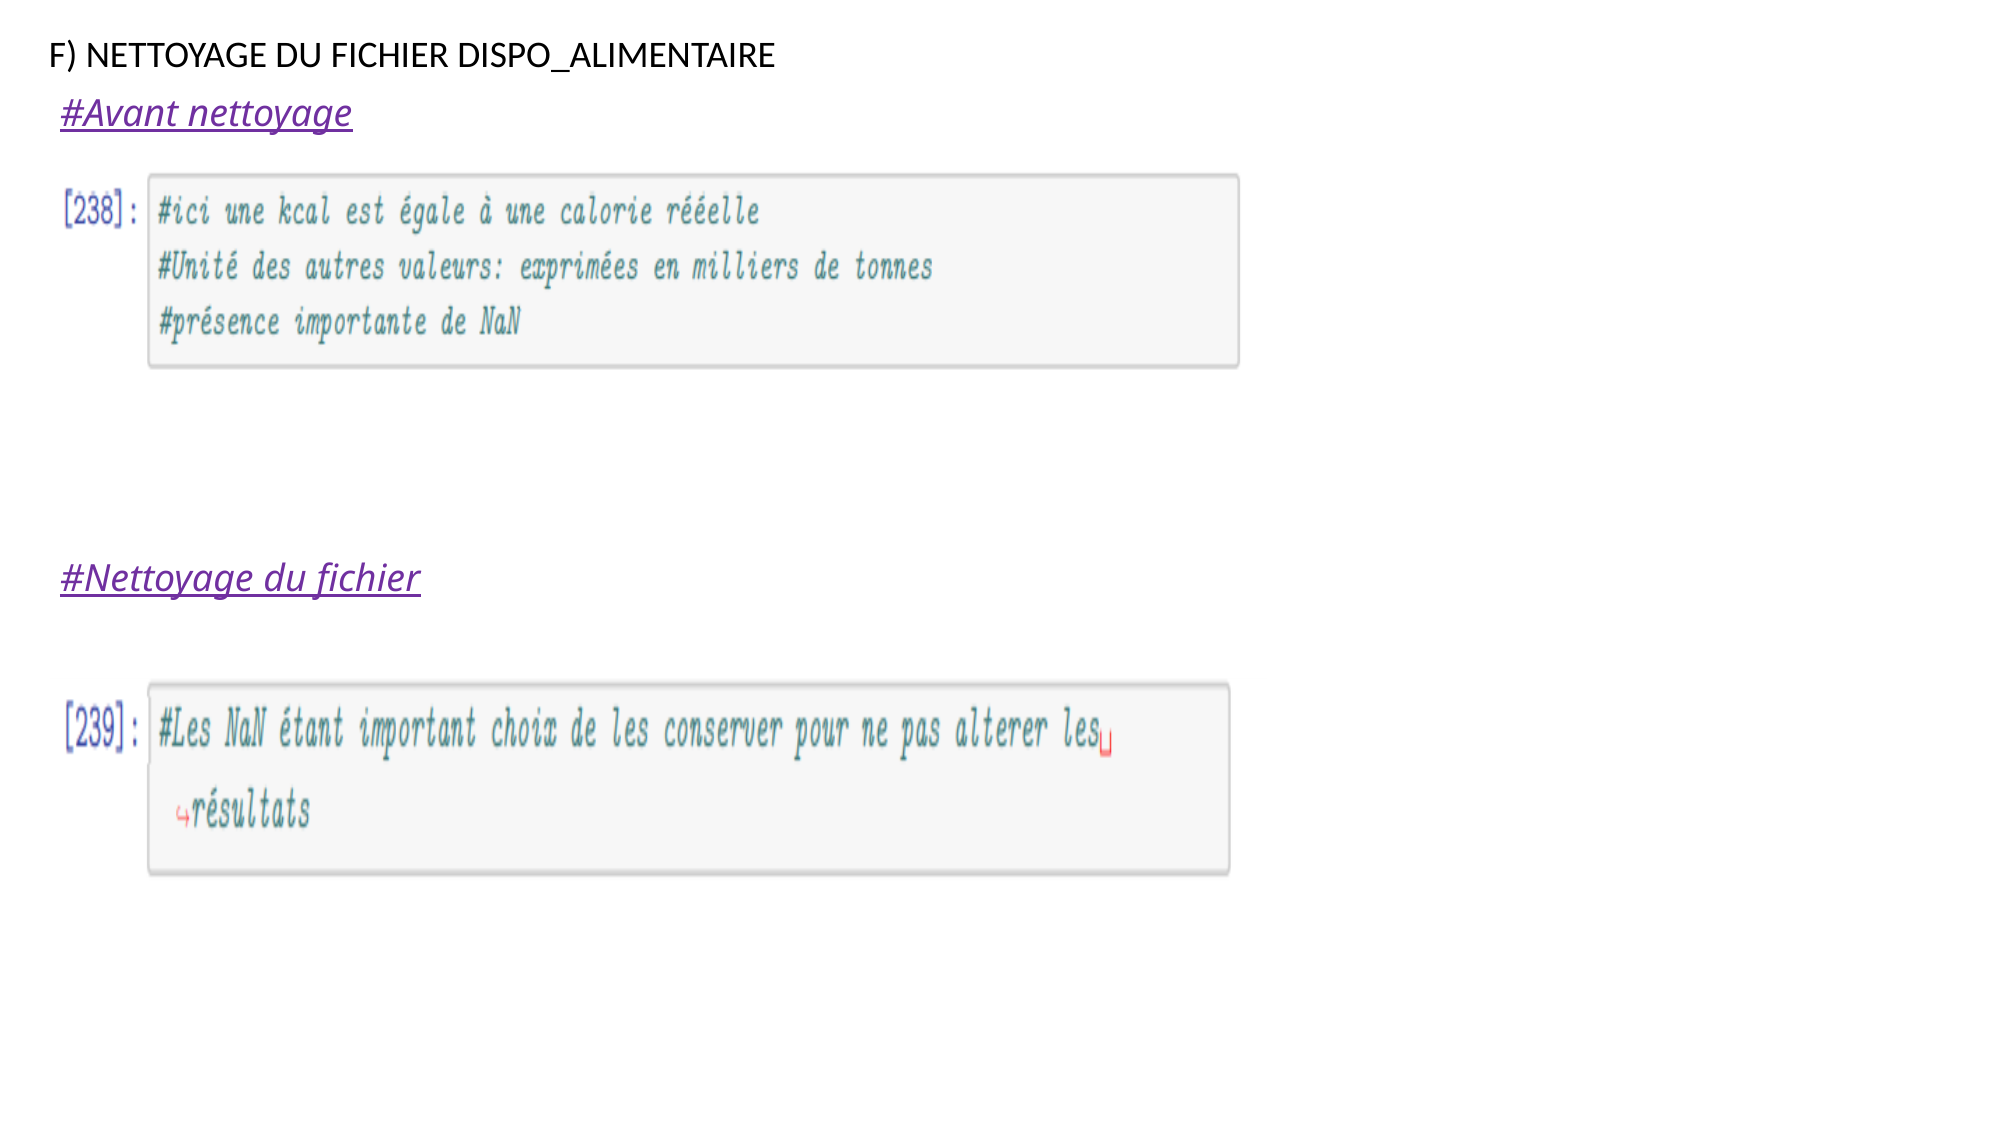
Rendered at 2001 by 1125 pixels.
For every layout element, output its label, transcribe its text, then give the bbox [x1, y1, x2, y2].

picture [50, 677, 1267, 888]
text_box #Avant nettoyage [44, 81, 679, 142]
picture [34, 154, 1250, 395]
text_box F) NETTOYAGE DU FICHIER DISPO_ALIMENTAIRE [34, 22, 1613, 84]
text_box #Nettoyage du fichier [44, 546, 679, 607]
